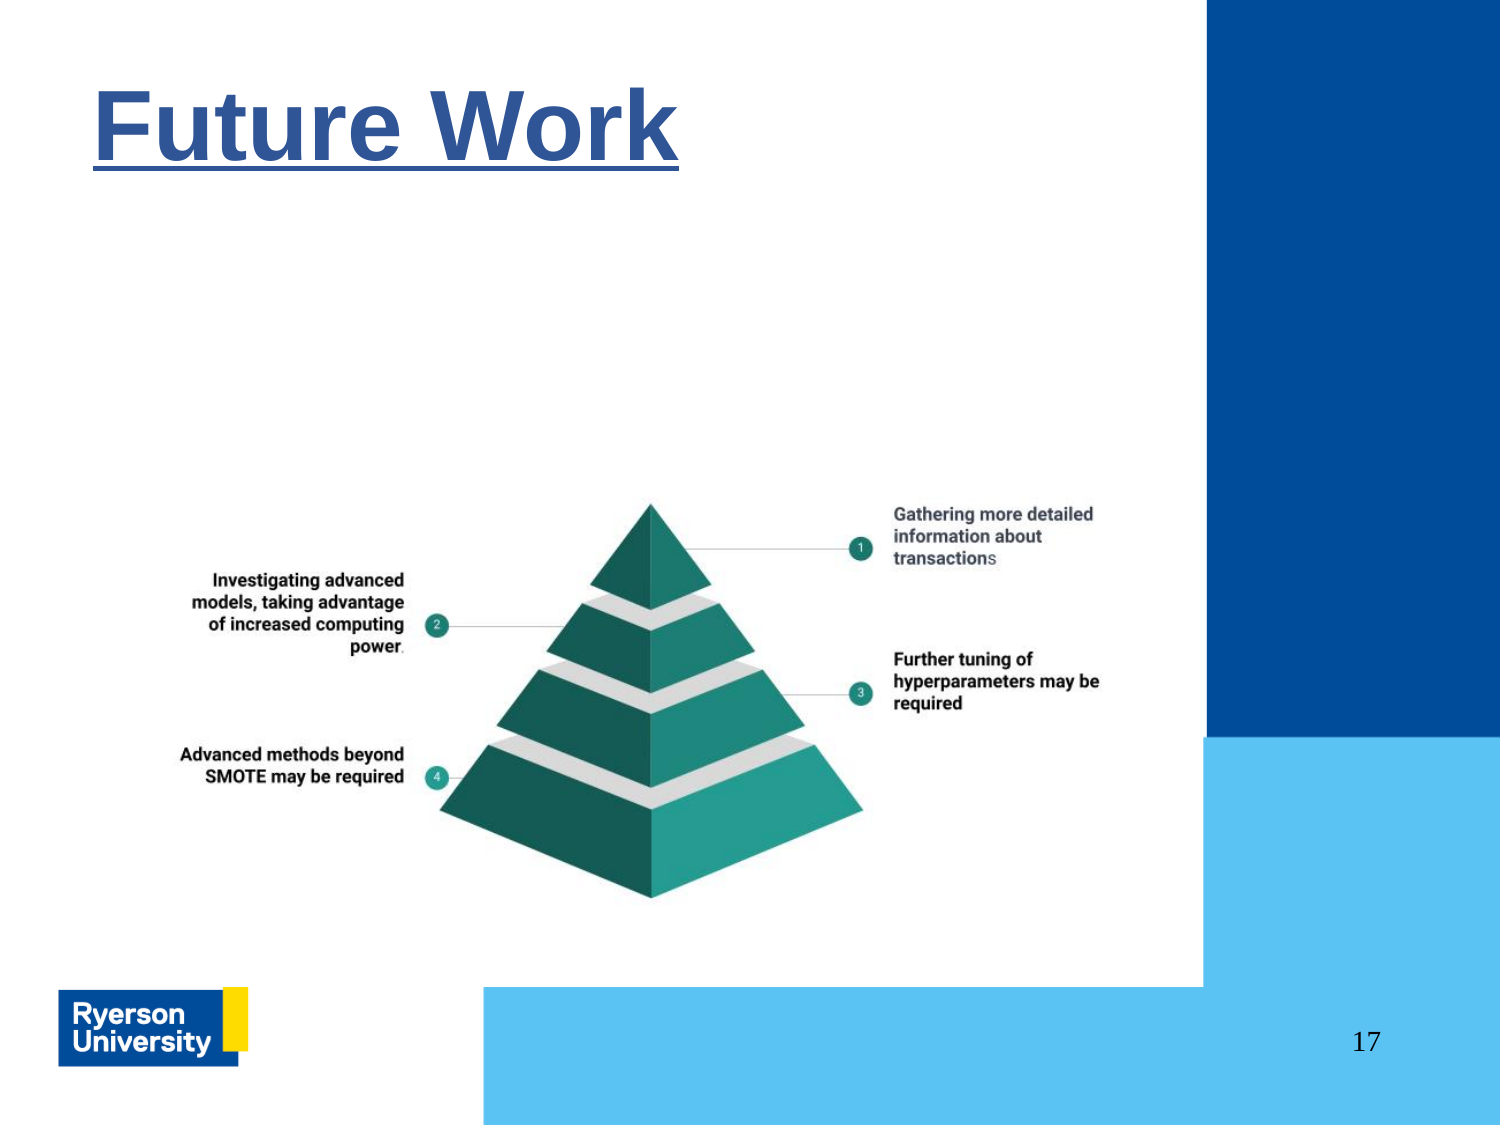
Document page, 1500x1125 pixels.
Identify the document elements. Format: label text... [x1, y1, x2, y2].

text_box [1336, 1009, 1445, 1070]
title Future Work [77, 66, 1369, 839]
picture [99, 213, 1204, 987]
